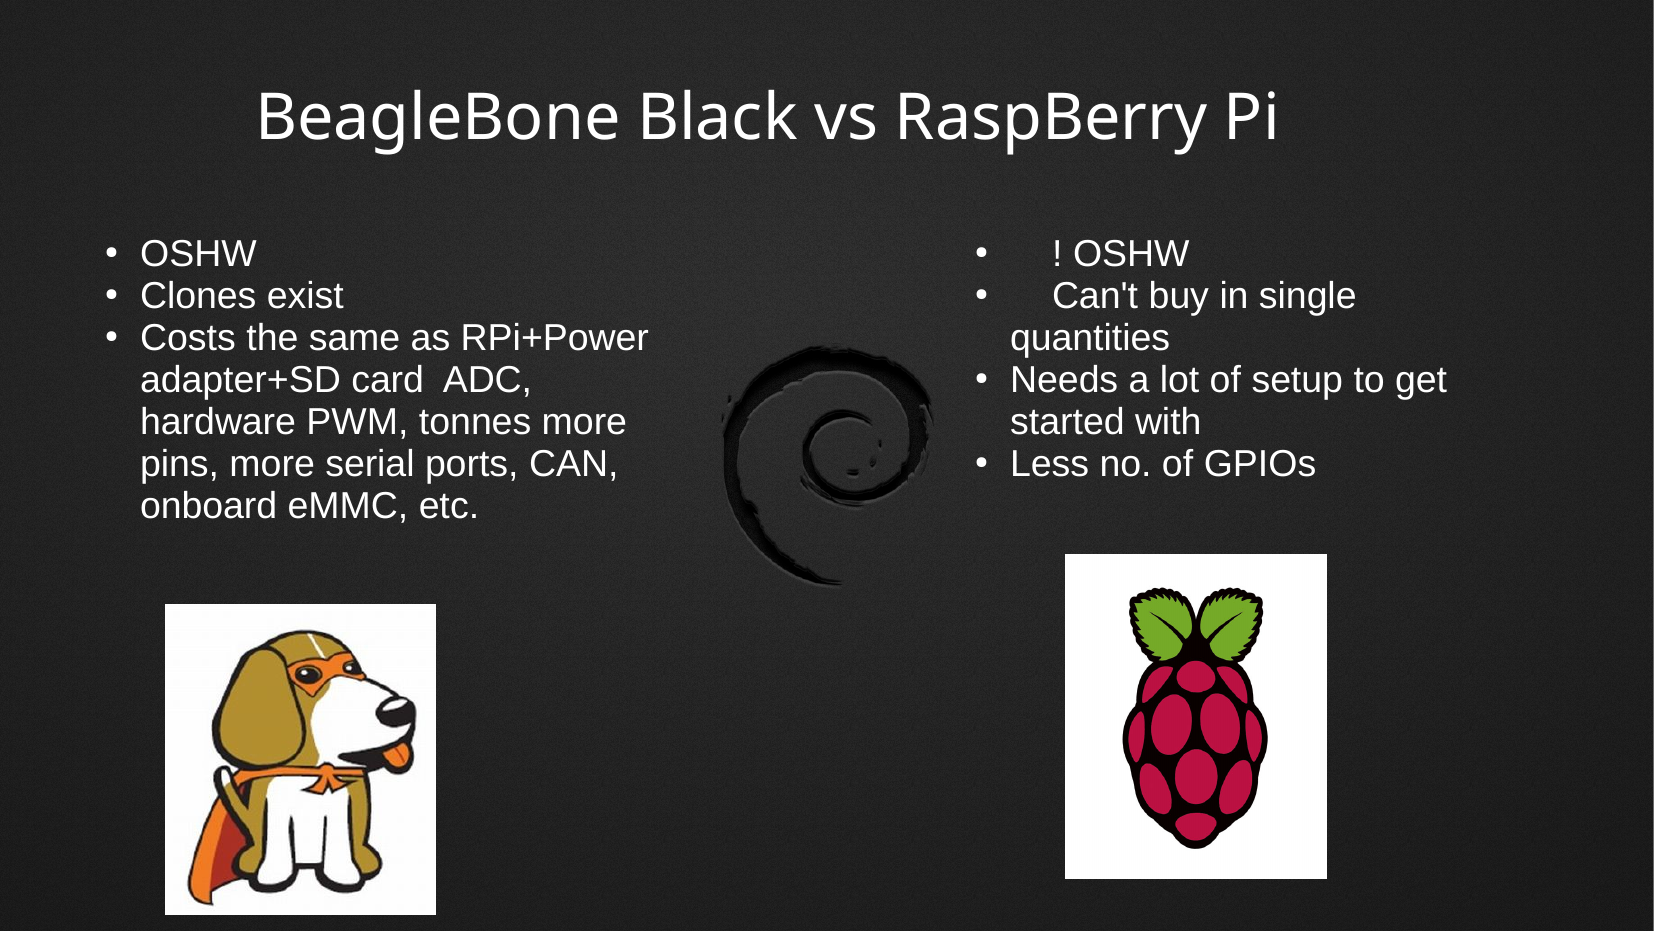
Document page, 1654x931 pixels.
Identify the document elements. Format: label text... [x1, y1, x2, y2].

text_box ! OSHW Can't buy in single quantities Needs a lot of setup to get started with Less no. of GPIOs [960, 225, 1531, 492]
text_box OSHW Clones exist Costs the same as RPi+Power adapter+SD card ADC, hardware PWM, tonnes more pins, more serial ports, CAN, onboard eMMC, etc. [90, 225, 706, 916]
title BeagleBone Black vs RaspBerry Pi [59, 37, 1477, 193]
picture [0, 0, 1654, 931]
